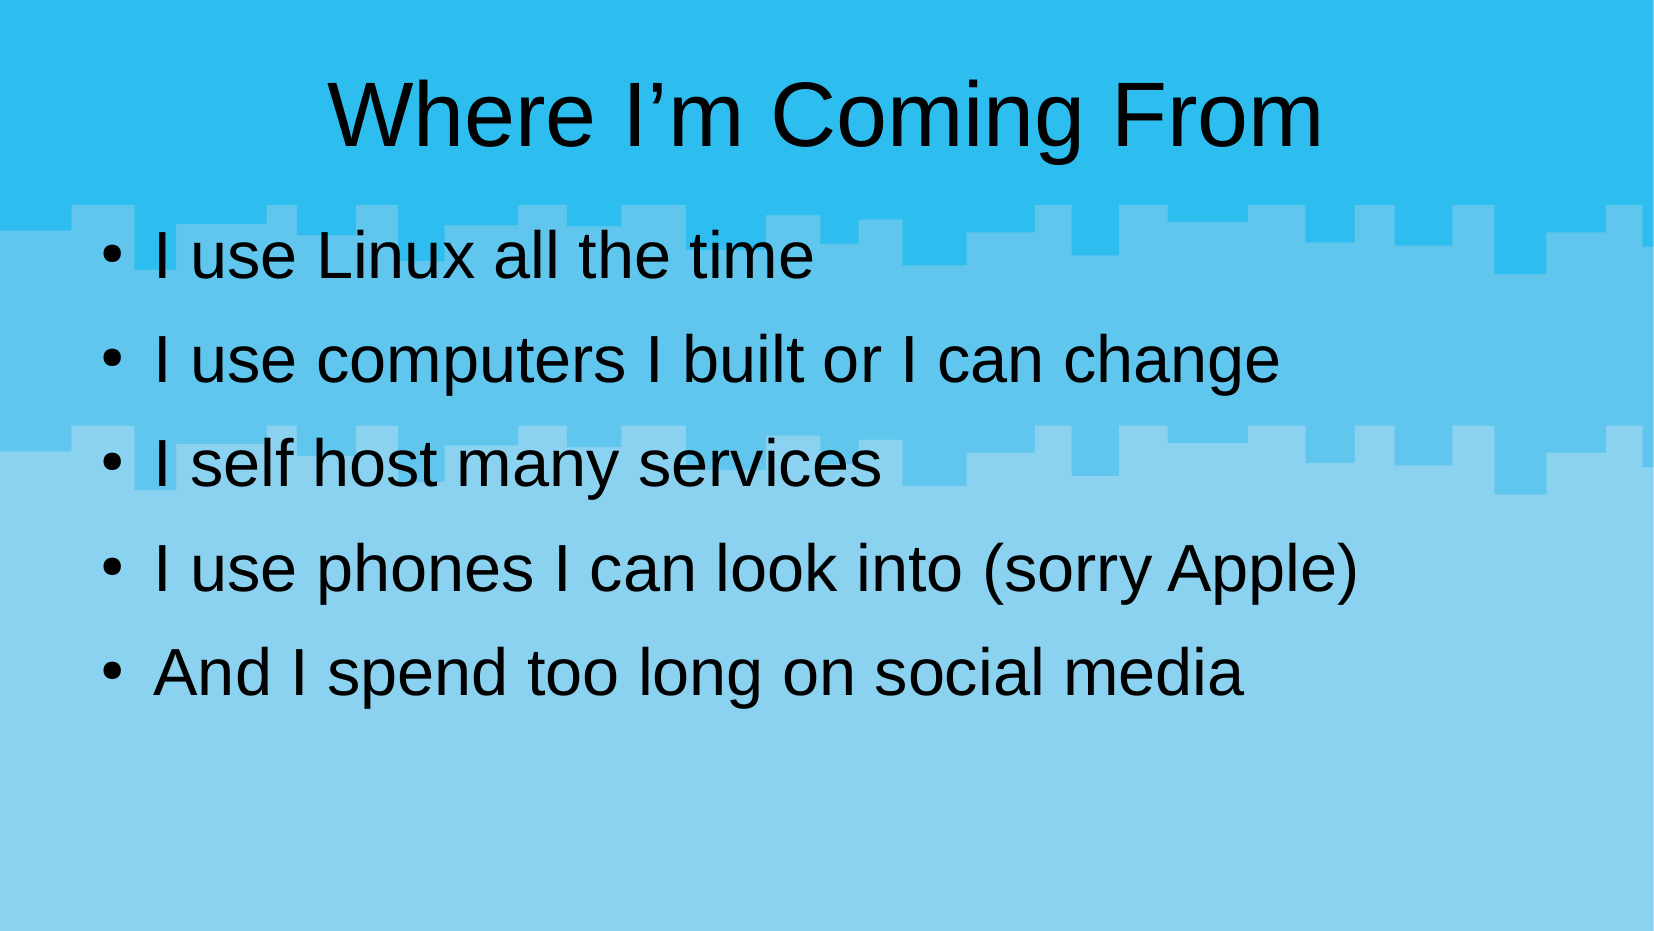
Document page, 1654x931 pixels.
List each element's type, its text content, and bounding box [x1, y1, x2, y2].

picture [0, 0, 1654, 931]
title Where I’m Coming From [82, 37, 1571, 193]
list I use Linux all the time I use computers I built or I can change I self host many services I use phones I can look into (sorry Apple) And I spend too long on social media [82, 217, 1571, 758]
